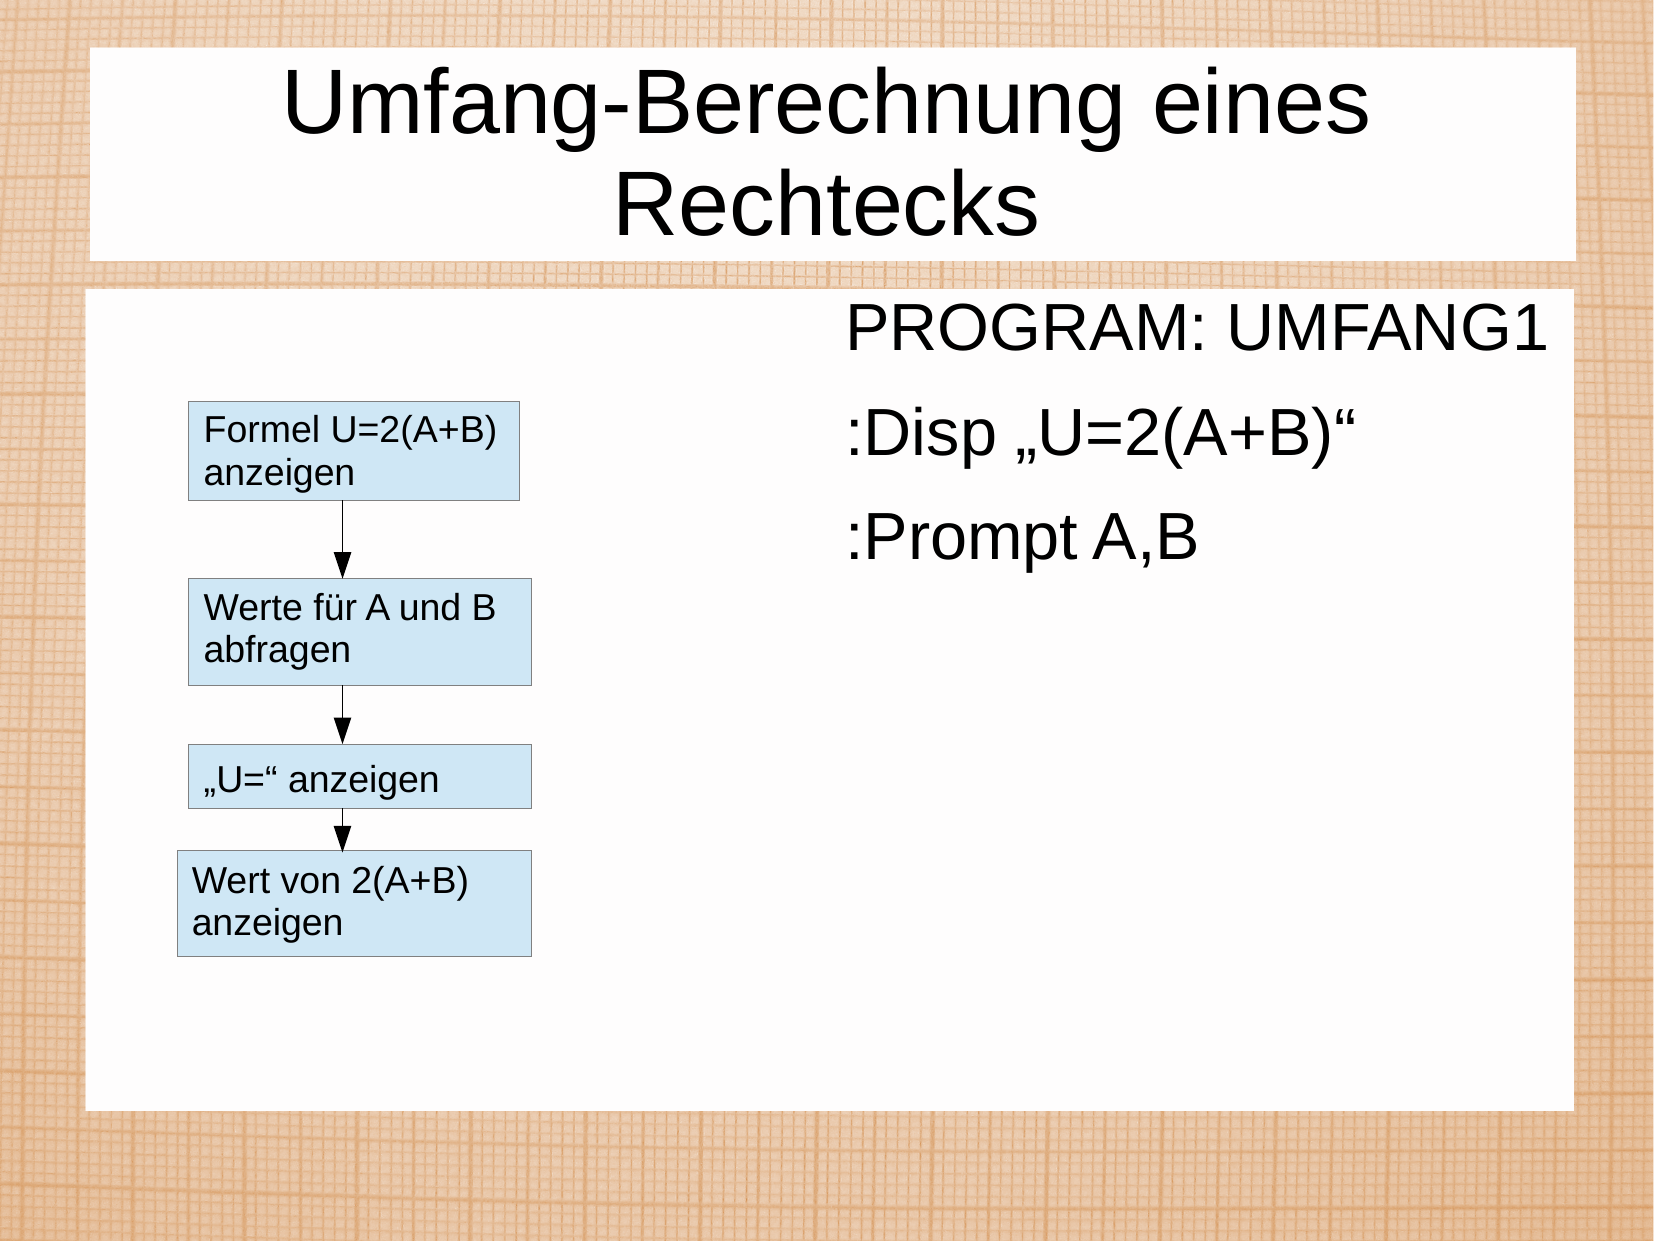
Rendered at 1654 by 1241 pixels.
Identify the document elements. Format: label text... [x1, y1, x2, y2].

text_box [177, 952, 532, 957]
text_box Wert von 2(A+B) anzeigen [177, 852, 532, 952]
text_box „U=“ anzeigen [188, 751, 520, 809]
picture [0, 0, 1654, 1241]
text_box Formel U=2(A+B) anzeigen [188, 401, 532, 501]
text_box Werte für A und B abfragen [188, 578, 532, 678]
list PROGRAM: UMFANG1 :Disp „U=2(A+B)“ :Prompt A,B [845, 290, 1572, 1109]
text_box [188, 744, 532, 809]
title Umfang-Berechnung eines Rechtecks [82, 49, 1571, 257]
text_box [188, 678, 532, 686]
